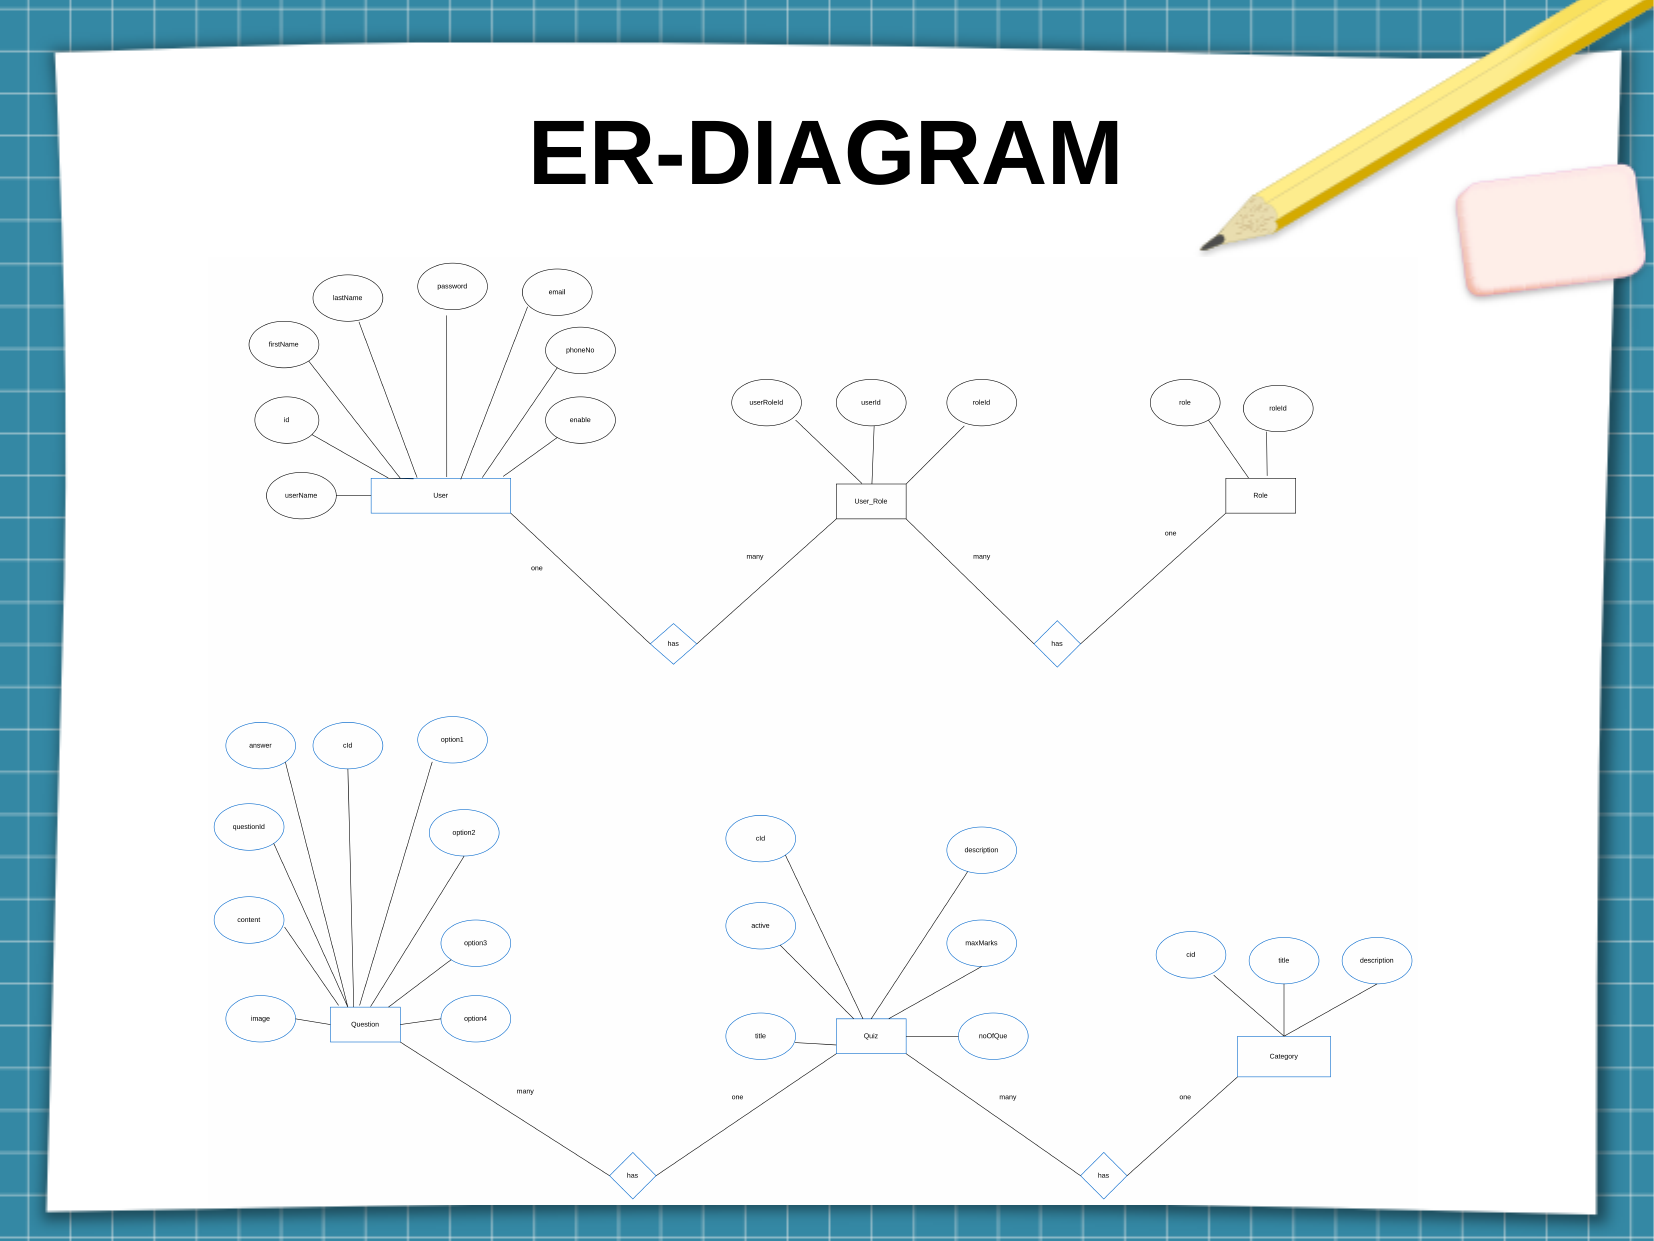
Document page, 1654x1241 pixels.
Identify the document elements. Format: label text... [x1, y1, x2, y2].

title ER-DIAGRAM [82, 49, 1571, 257]
picture [0, 0, 1654, 1241]
